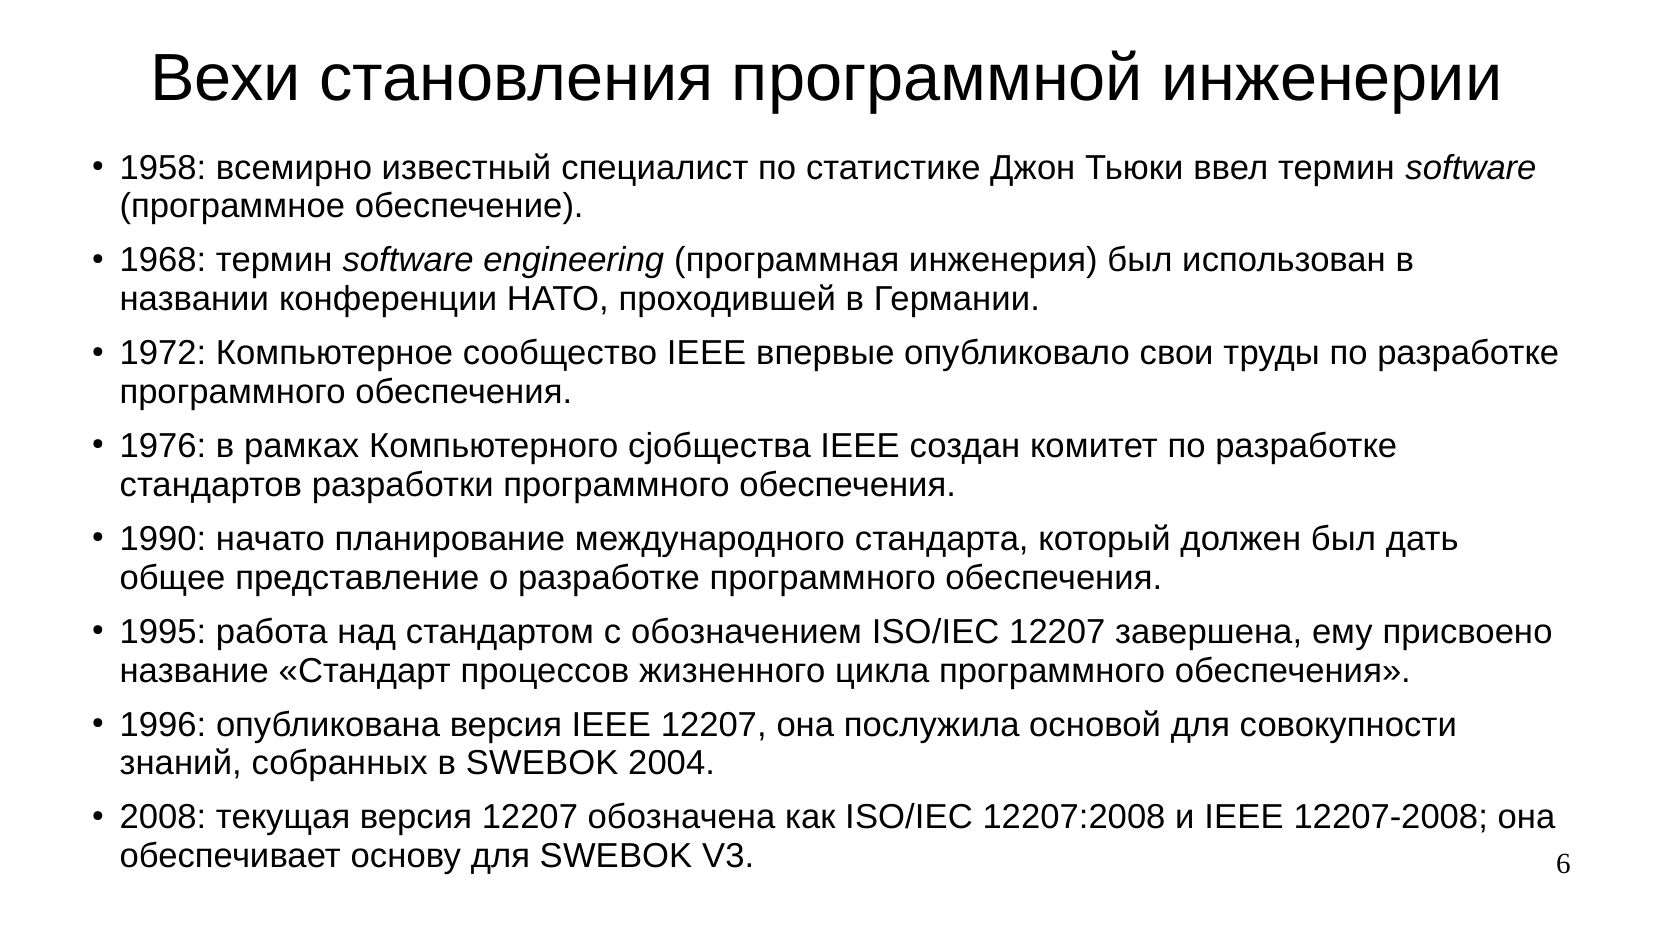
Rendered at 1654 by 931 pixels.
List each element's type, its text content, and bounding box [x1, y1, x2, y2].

title Вехи становления программной инженерии [82, 37, 1571, 119]
list 1958: всемирно известный специалист по статистике Джон Тьюки ввел термин software (программное обеспечение). 1968: термин software engineering (программная инженерия) был использован в названии конференции НАТО, проходившей в Германии. 1972: Компьютерное сообщество IEEE впервые опубликовало свои труды по разработке программного обеспечения. 1976: в рамках Компьютерного cjобщества IEEE создан комитет по разработке стандартов разработки программного обеспечения. 1990: начато планирование международного стандарта, который должен был дать общее представление о разработке программного обеспечения. 1995: работа над стандартом с обозначением ISO/IEC 12207 завершена, ему присвоено название «Стандарт процессов жизненного цикла программного обеспечения». 1996: опубликована версия IEEE 12207, она послужила основой для совокупности знаний, собранных в SWEBOK 2004. 2008: текущая версия 12207 обозначена как ISO/IEC 12207:2008 и IEEE 12207-2008; она обеспечивает основу для SWEBOK V3. [82, 147, 1571, 886]
